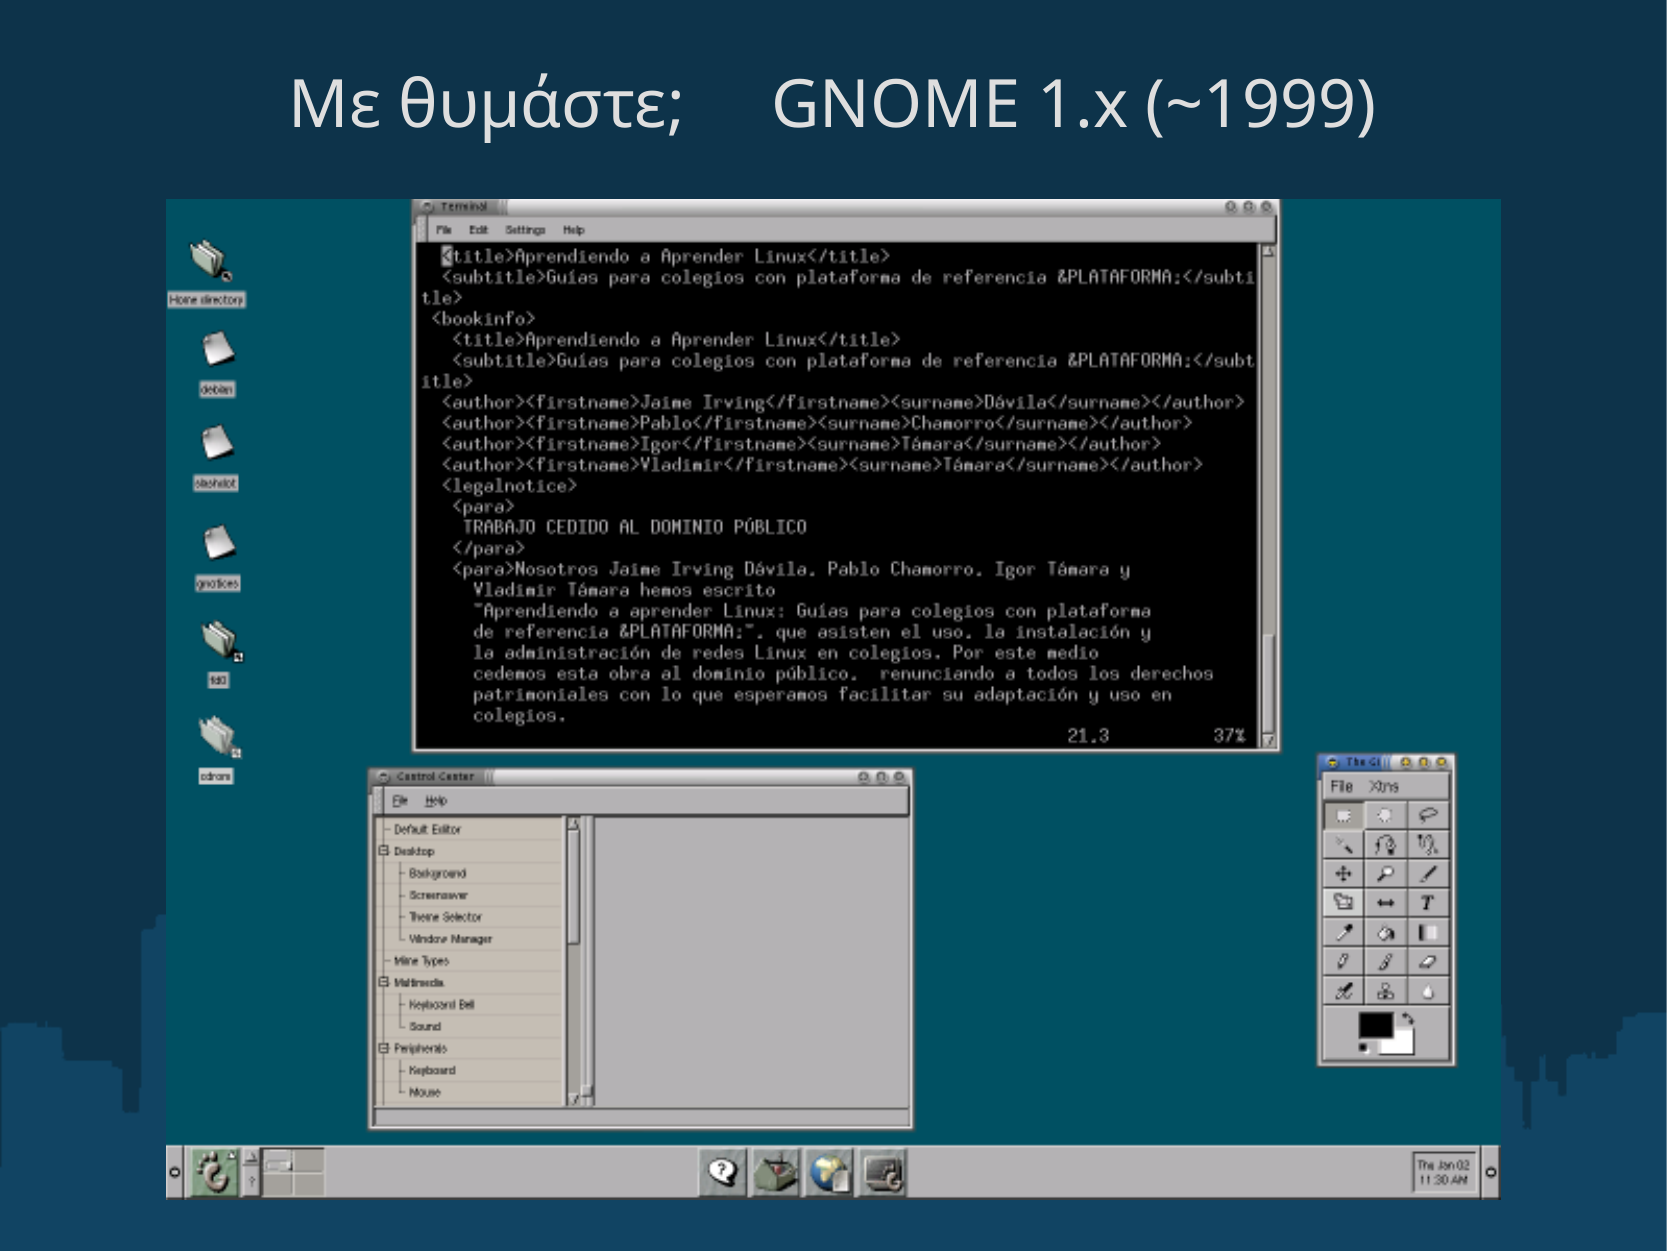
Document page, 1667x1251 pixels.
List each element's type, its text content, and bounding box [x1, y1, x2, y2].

picture [0, 0, 1667, 1251]
title Με θυμάστε; GNOME 1.x (~1999) [40, 66, 1627, 167]
